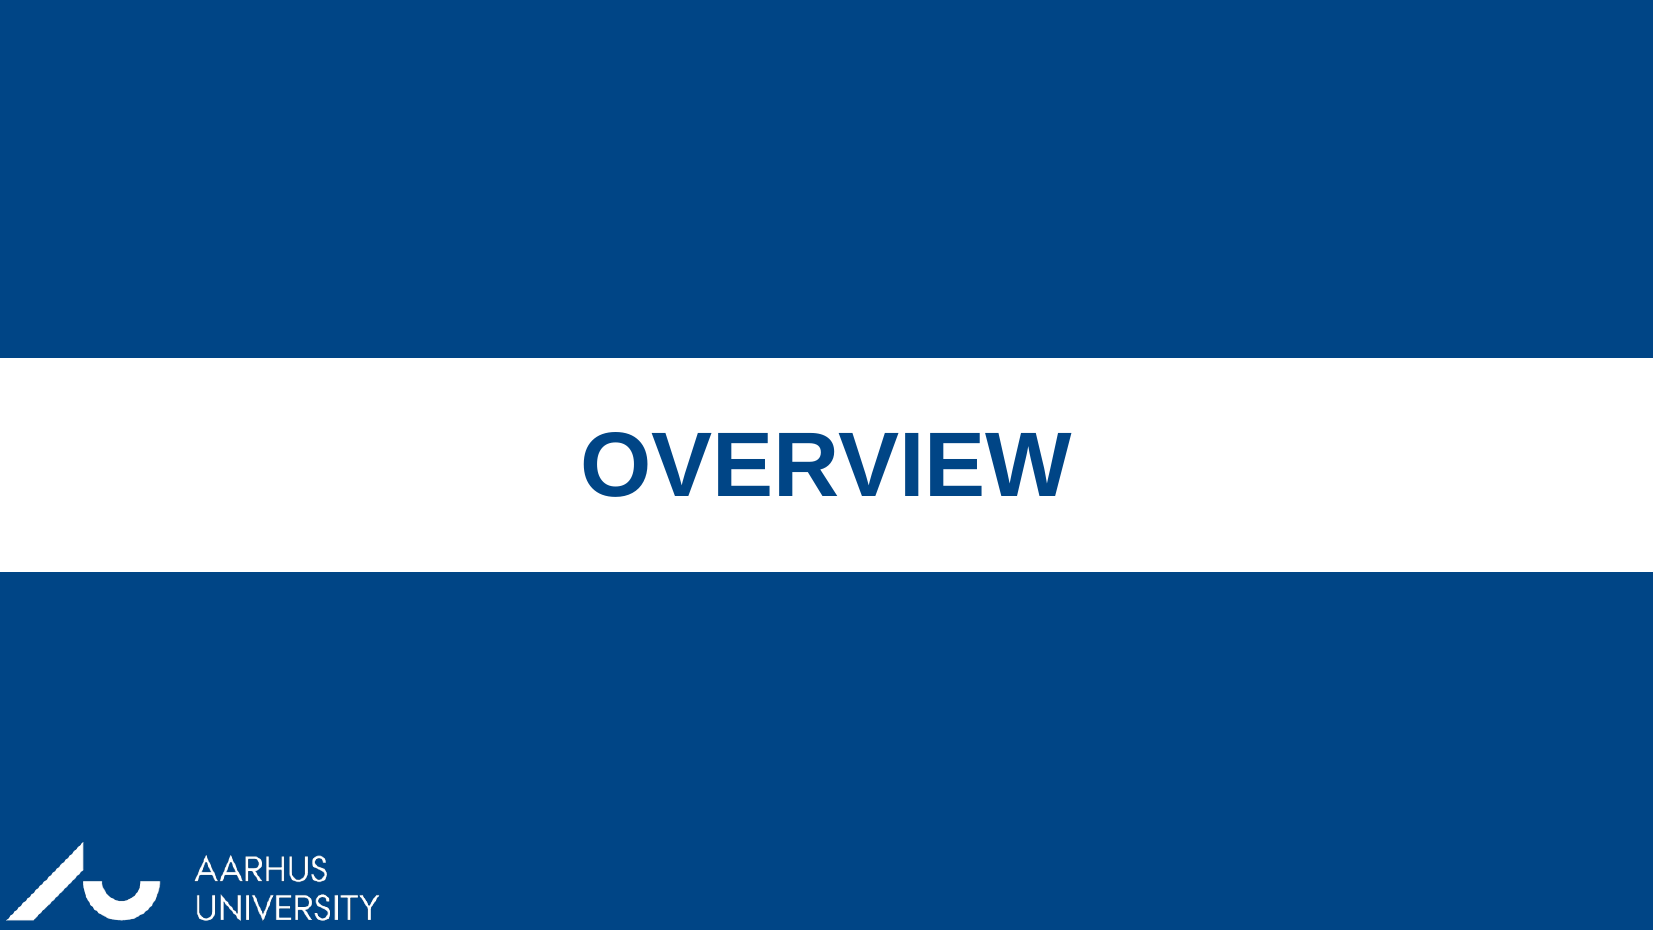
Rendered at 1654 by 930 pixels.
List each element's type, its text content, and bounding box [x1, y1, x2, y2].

title OVERVIEW [0, 358, 1653, 572]
picture [5, 841, 414, 928]
